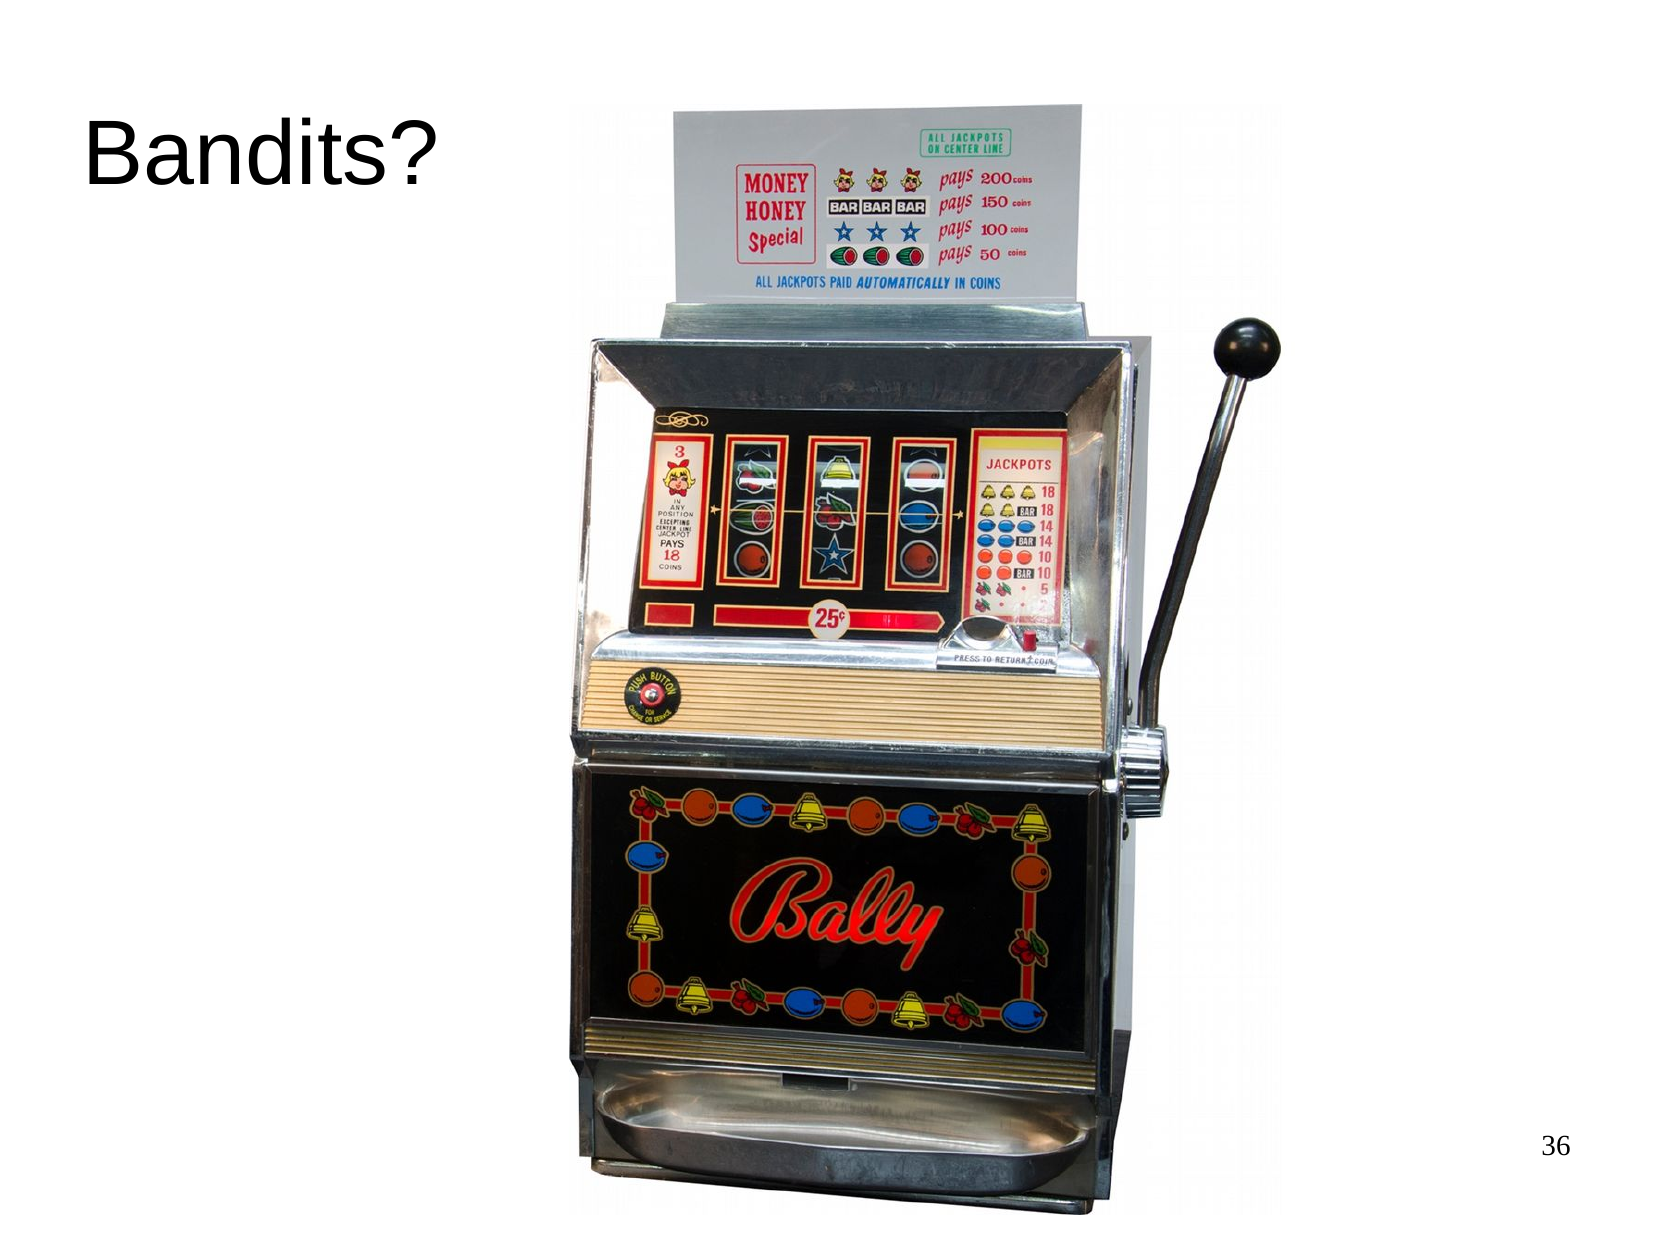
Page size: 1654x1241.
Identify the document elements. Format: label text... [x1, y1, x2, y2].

picture [480, 104, 1370, 1216]
title Bandits? [82, 49, 1571, 257]
